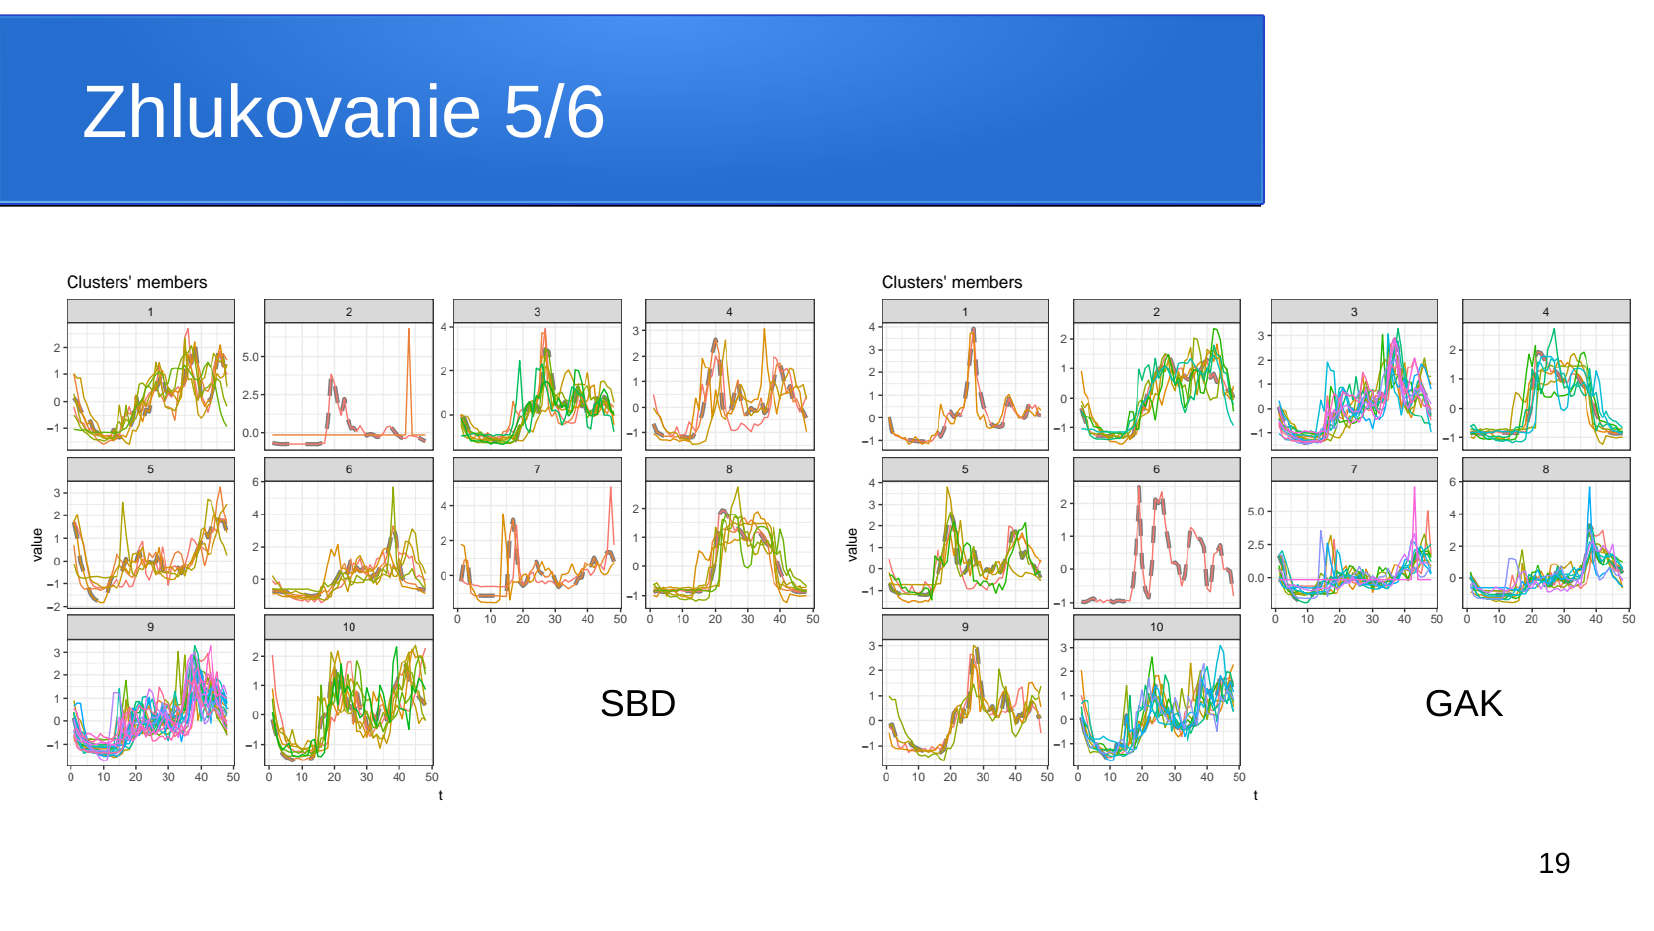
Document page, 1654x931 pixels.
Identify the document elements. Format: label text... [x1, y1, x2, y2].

picture [24, 269, 820, 811]
text_box GAK [1410, 675, 1519, 732]
picture [839, 269, 1636, 811]
title Zhlukovanie 5/6 [82, 35, 1235, 189]
text_box SBD [585, 675, 692, 732]
